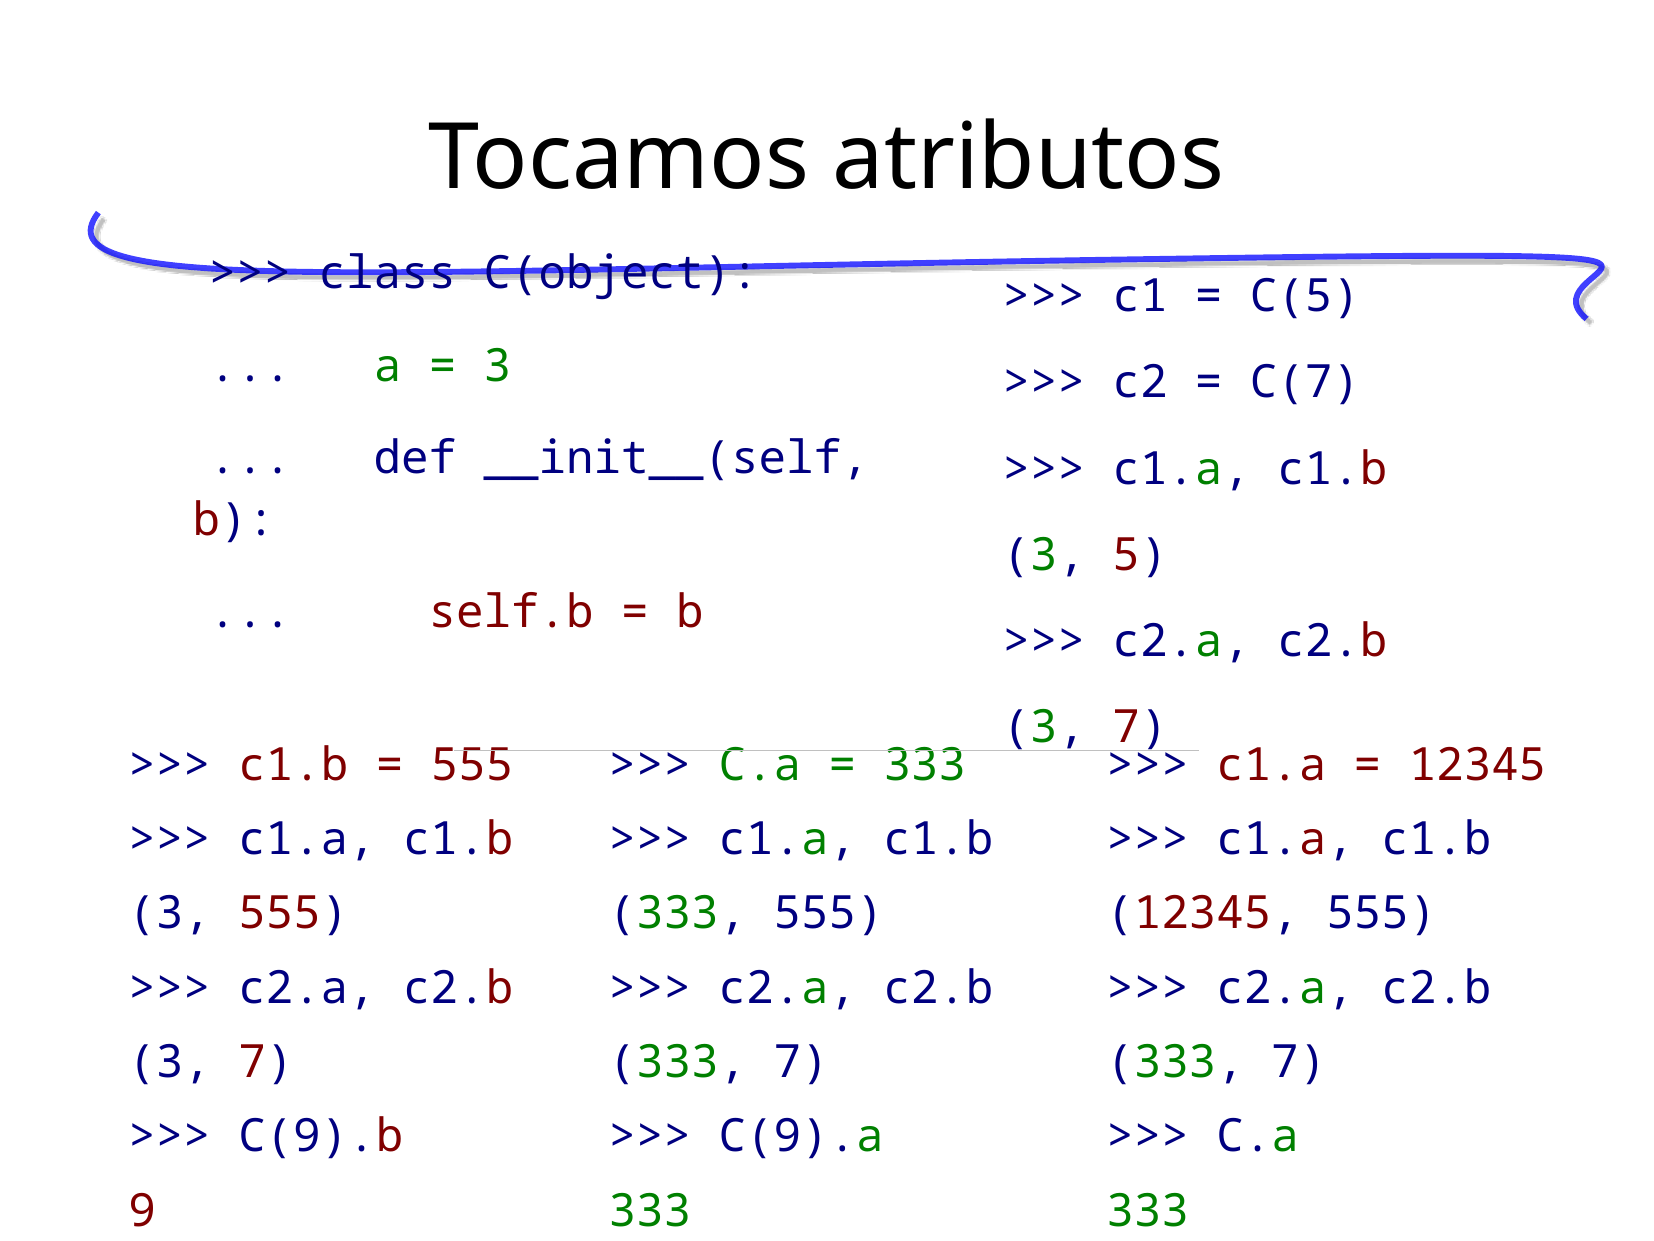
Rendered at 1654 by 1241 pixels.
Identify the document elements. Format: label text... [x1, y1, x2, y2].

text_box >>> c1 = C(5) >>> c2 = C(7) >>> c1.a, c1.b (3, 5) >>> c2.a, c2.b (3, 7) [986, 312, 1512, 706]
text_box >>> C.a = 333 >>> c1.a, c1.b (333, 555) >>> c2.a, c2.b (333, 7) >>> C(9).a 333 [592, 789, 1062, 1182]
title Tocamos atributos [82, 49, 1571, 257]
subtitle >>> class C(object): ... a = 3 ... def __init__(self, b): ... self.b = b [192, 312, 934, 661]
text_box >>> c1.a = 12345 >>> c1.a, c1.b (12345, 555) >>> c2.a, c2.b (333, 7) >>> C.a 333 [1090, 789, 1560, 1182]
text_box >>> c1.b = 555 >>> c1.a, c1.b (3, 555) >>> c2.a, c2.b (3, 7) >>> C(9).b 9 [112, 789, 582, 1182]
